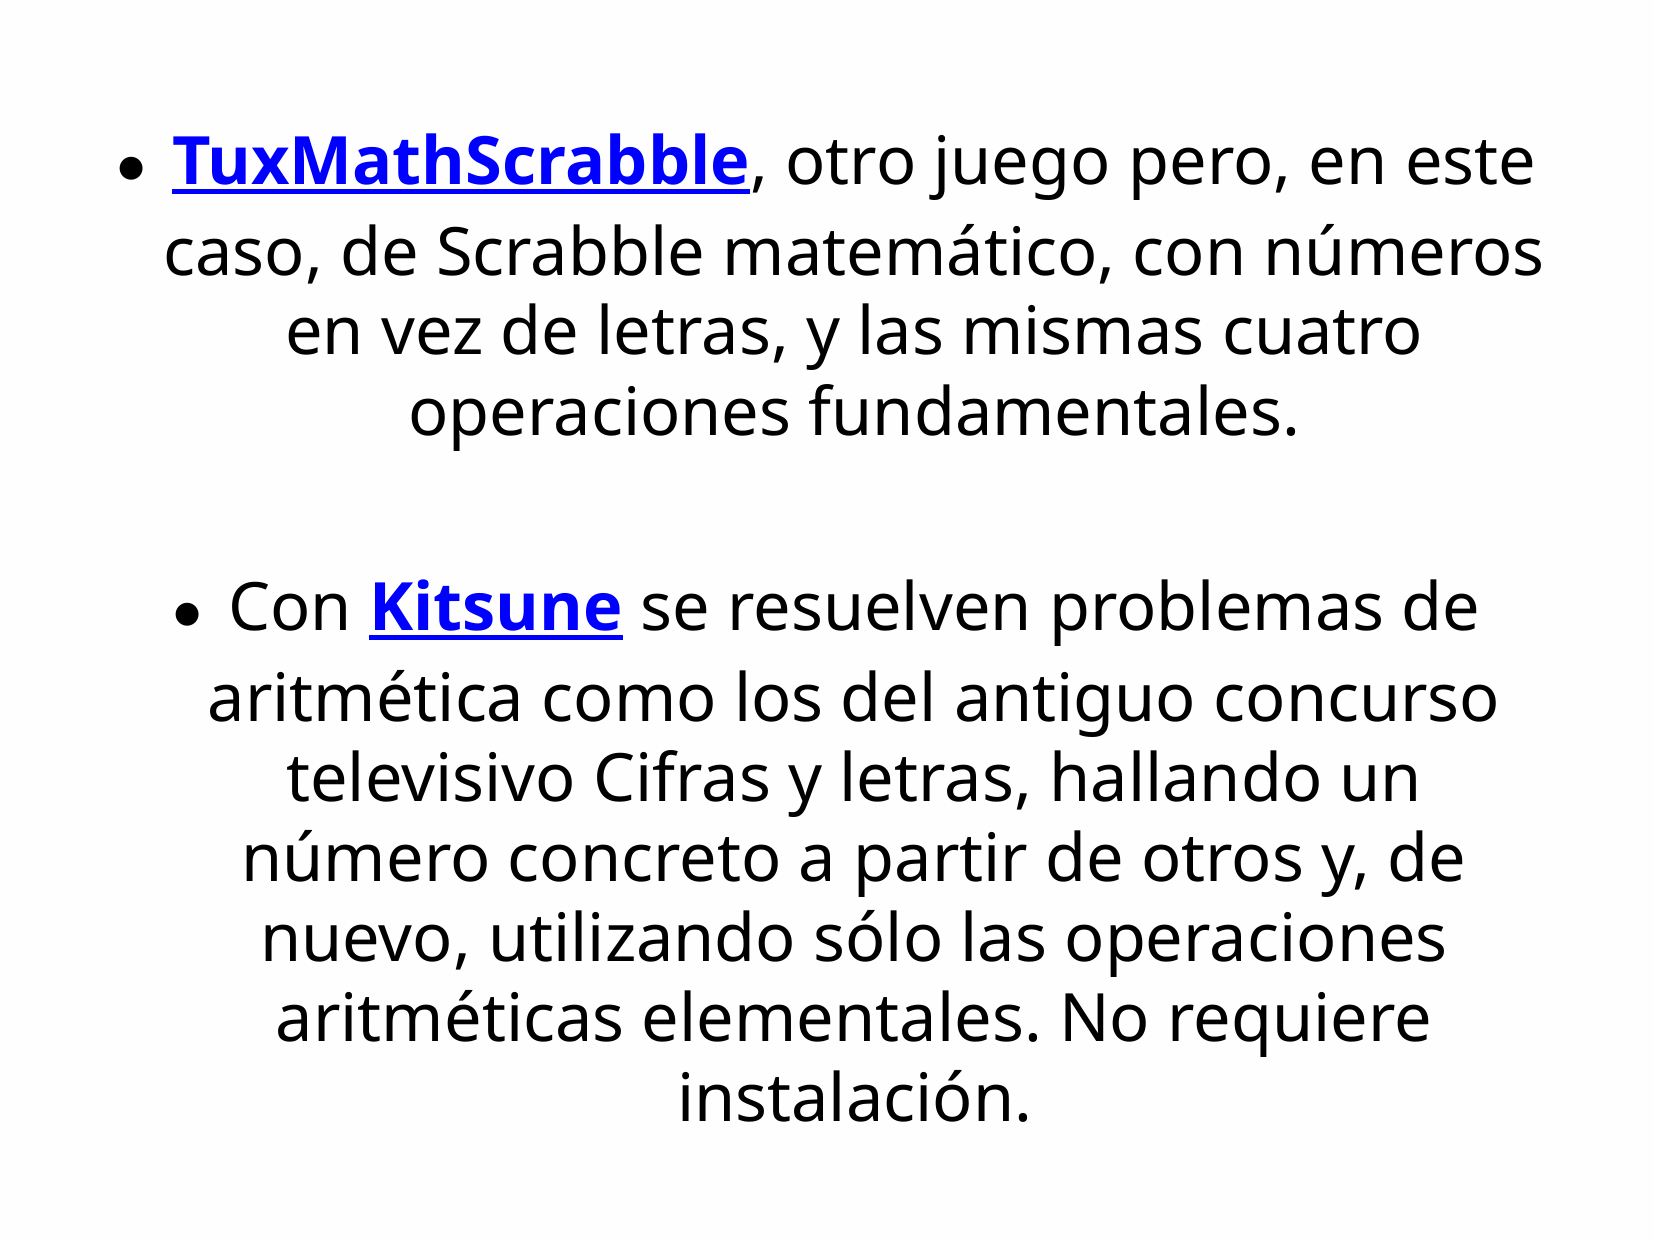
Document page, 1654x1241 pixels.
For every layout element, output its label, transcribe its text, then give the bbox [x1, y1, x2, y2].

list TuxMathScrabble, otro juego pero, en este caso, de Scrabble matemático, con números en vez de letras, y las mismas cuatro operaciones fundamentales. Con Kitsune se resuelven problemas de aritmética como los del antiguo concurso televisivo Cifras y letras, hallando un número concreto a partir de otros y, de nuevo, utilizando sólo las operaciones aritméticas elementales. No requiere instalación. [82, 82, 1571, 1170]
